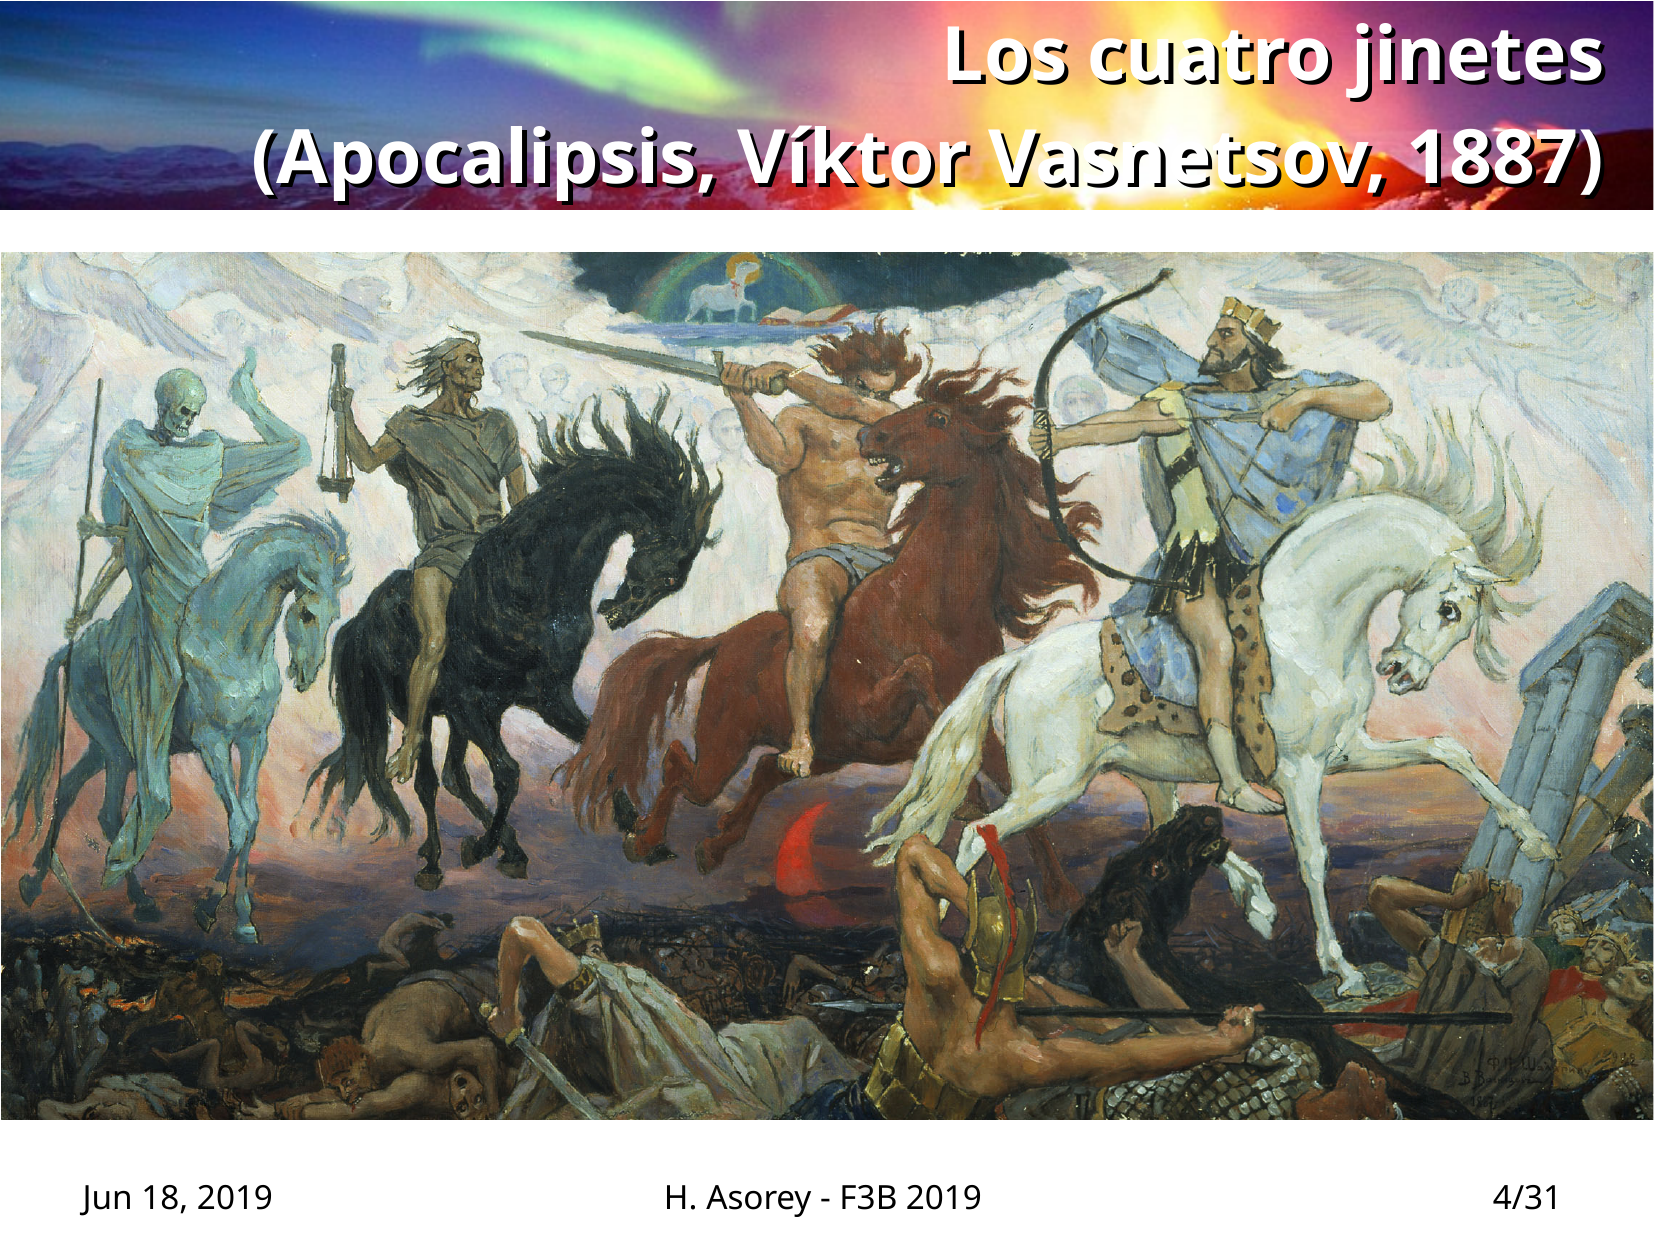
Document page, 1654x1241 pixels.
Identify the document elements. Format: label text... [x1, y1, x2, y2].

picture [1, 252, 1654, 1120]
title Los cuatro jinetes (Apocalipsis, Víktor Vasnetsov, 1887) [45, 11, 1606, 195]
picture [0, 1, 1654, 210]
